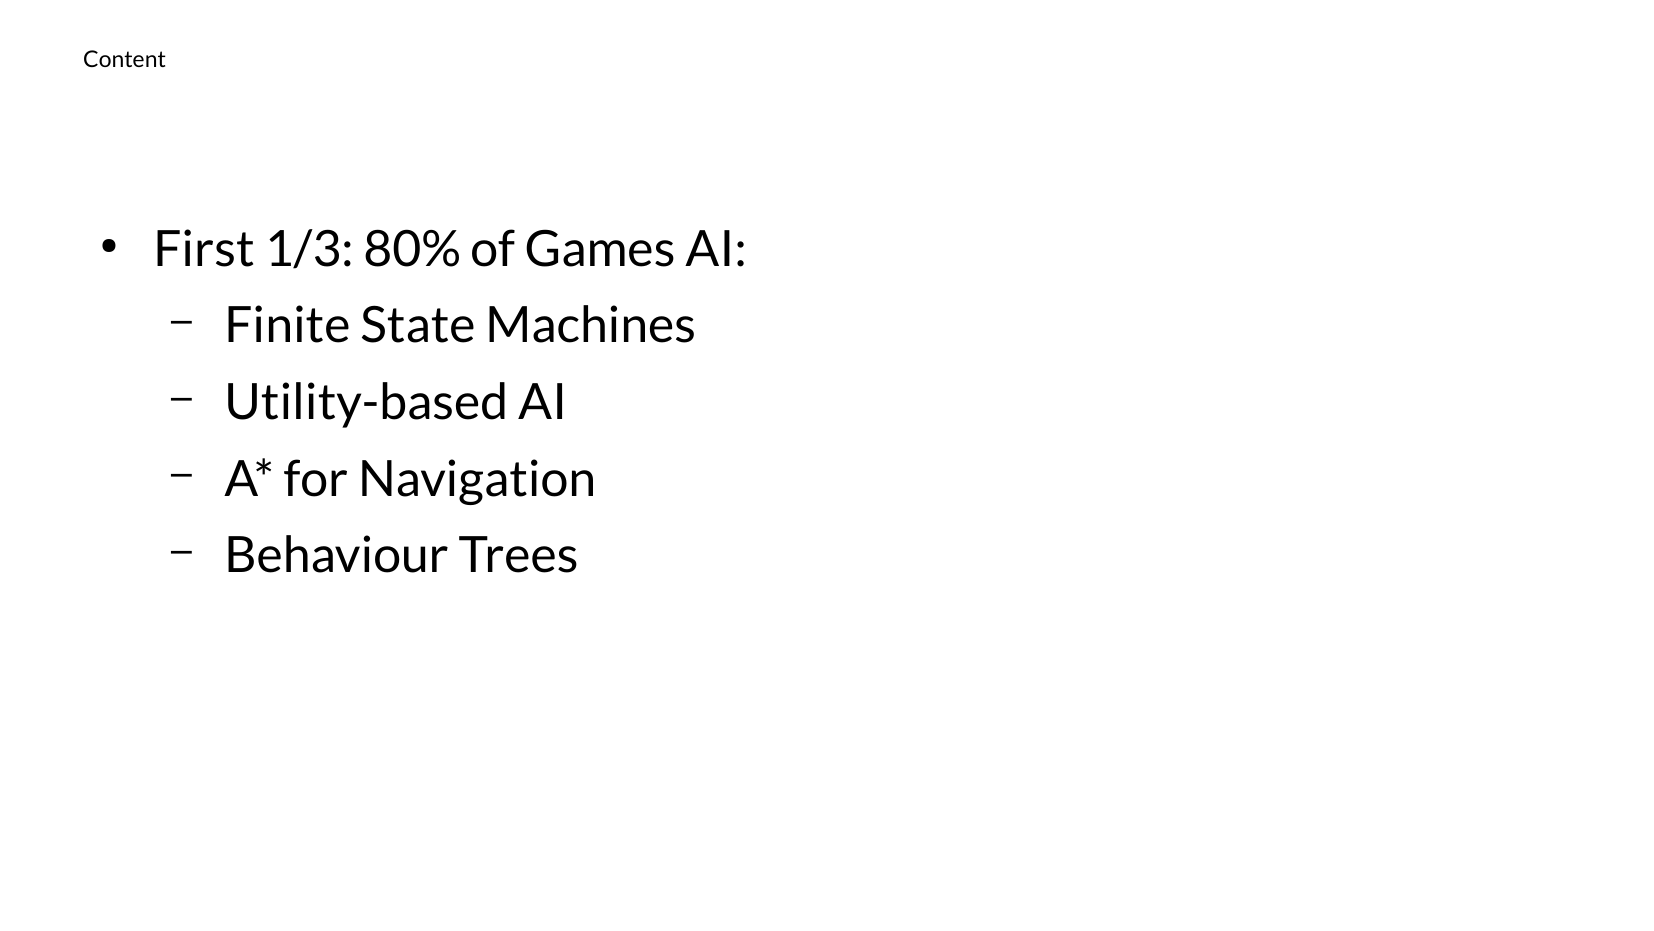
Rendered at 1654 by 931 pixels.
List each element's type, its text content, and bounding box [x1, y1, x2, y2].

list First 1/3: 80% of Games AI: Finite State Machines Utility-based AI A* for Navigation Behaviour Trees [82, 217, 1571, 839]
title Content [83, 0, 1571, 119]
